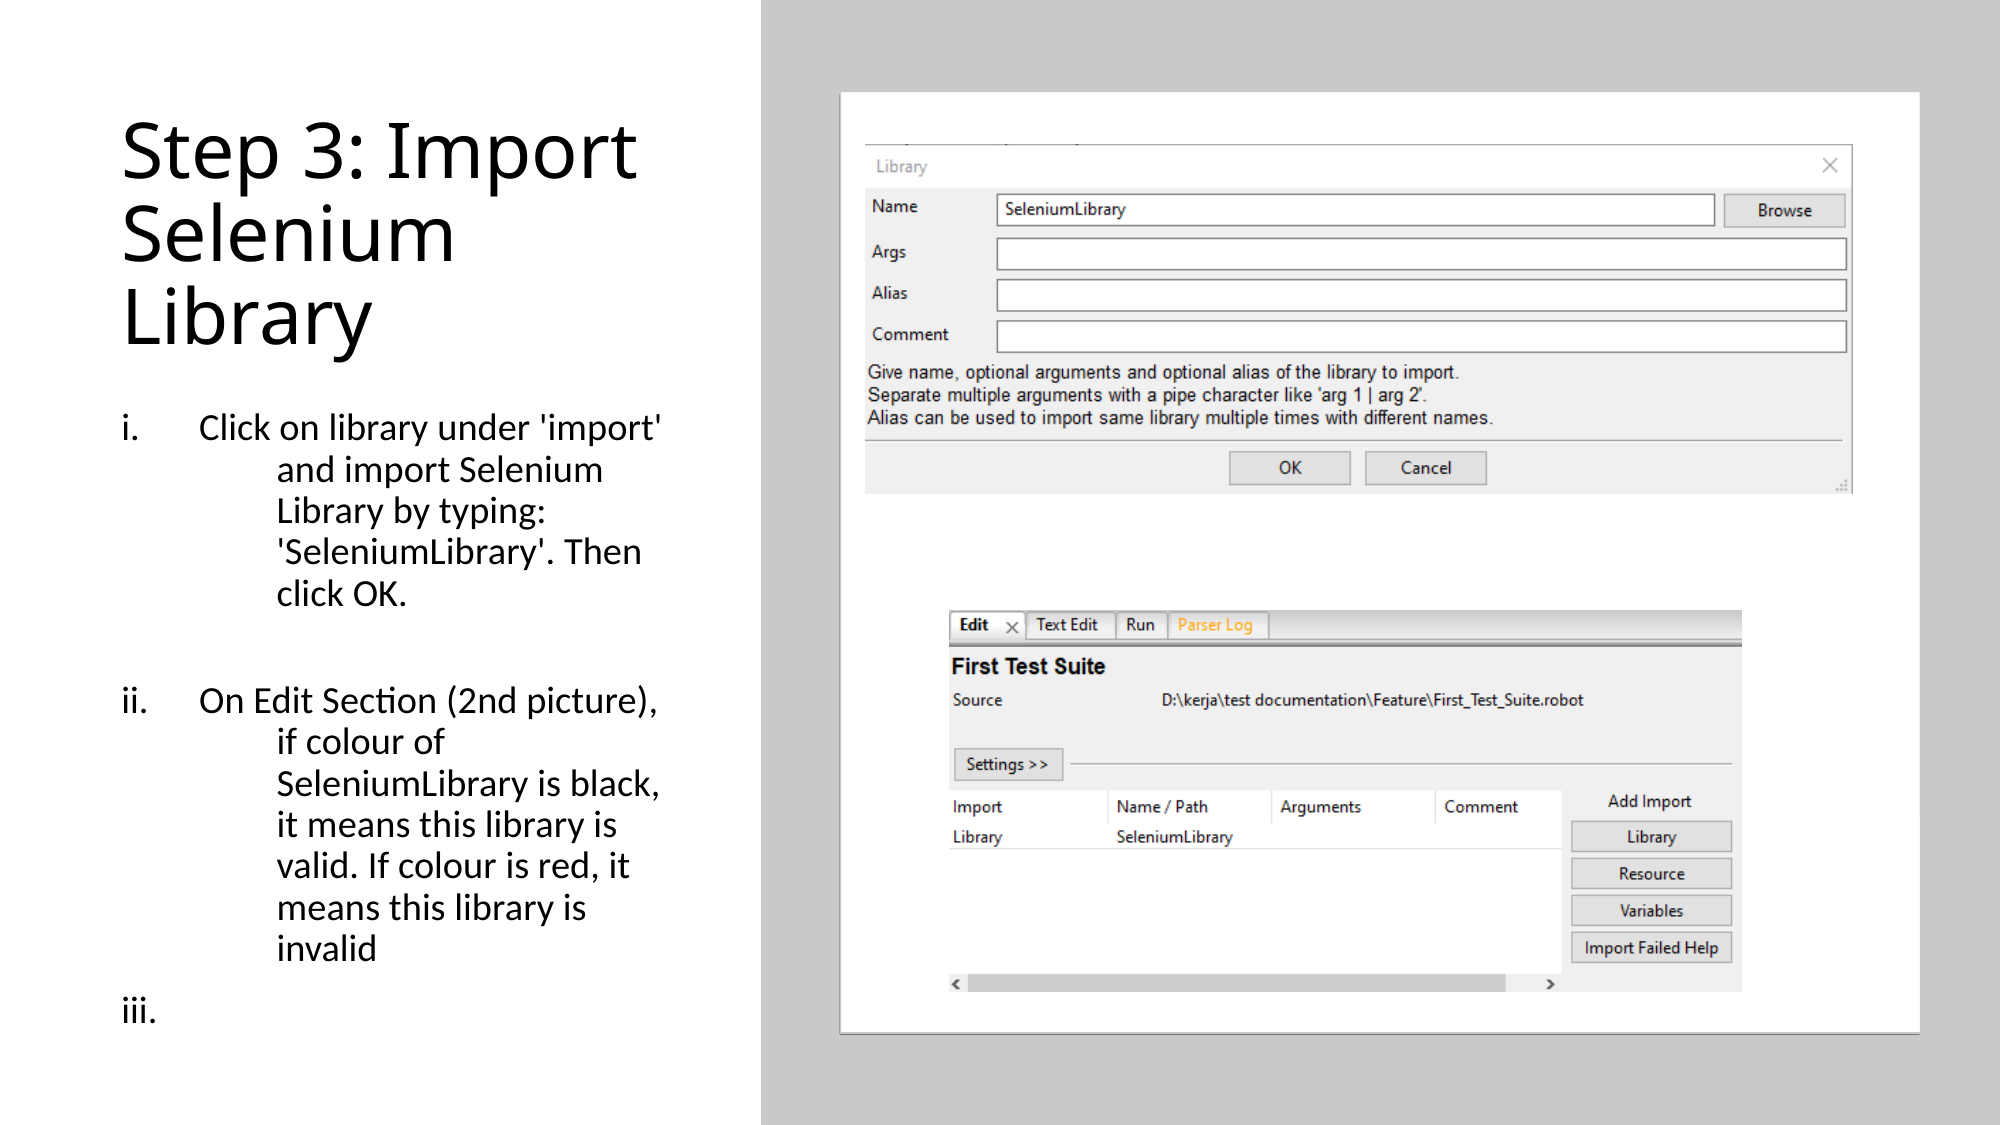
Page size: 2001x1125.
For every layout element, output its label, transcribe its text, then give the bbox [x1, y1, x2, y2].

picture [949, 610, 1742, 992]
text_box [761, 0, 2000, 1125]
list Click on library under 'import' and import Selenium Library by typing: 'SeleniumLibrary'. Then click OK. On Edit Section (2nd picture), if colour of SeleniumLibrary is black, it means this library is valid. If colour is red, it means this library is invalid [106, 399, 682, 1021]
title Step 3: Import Selenium Library [106, 103, 682, 370]
picture [865, 145, 1853, 494]
